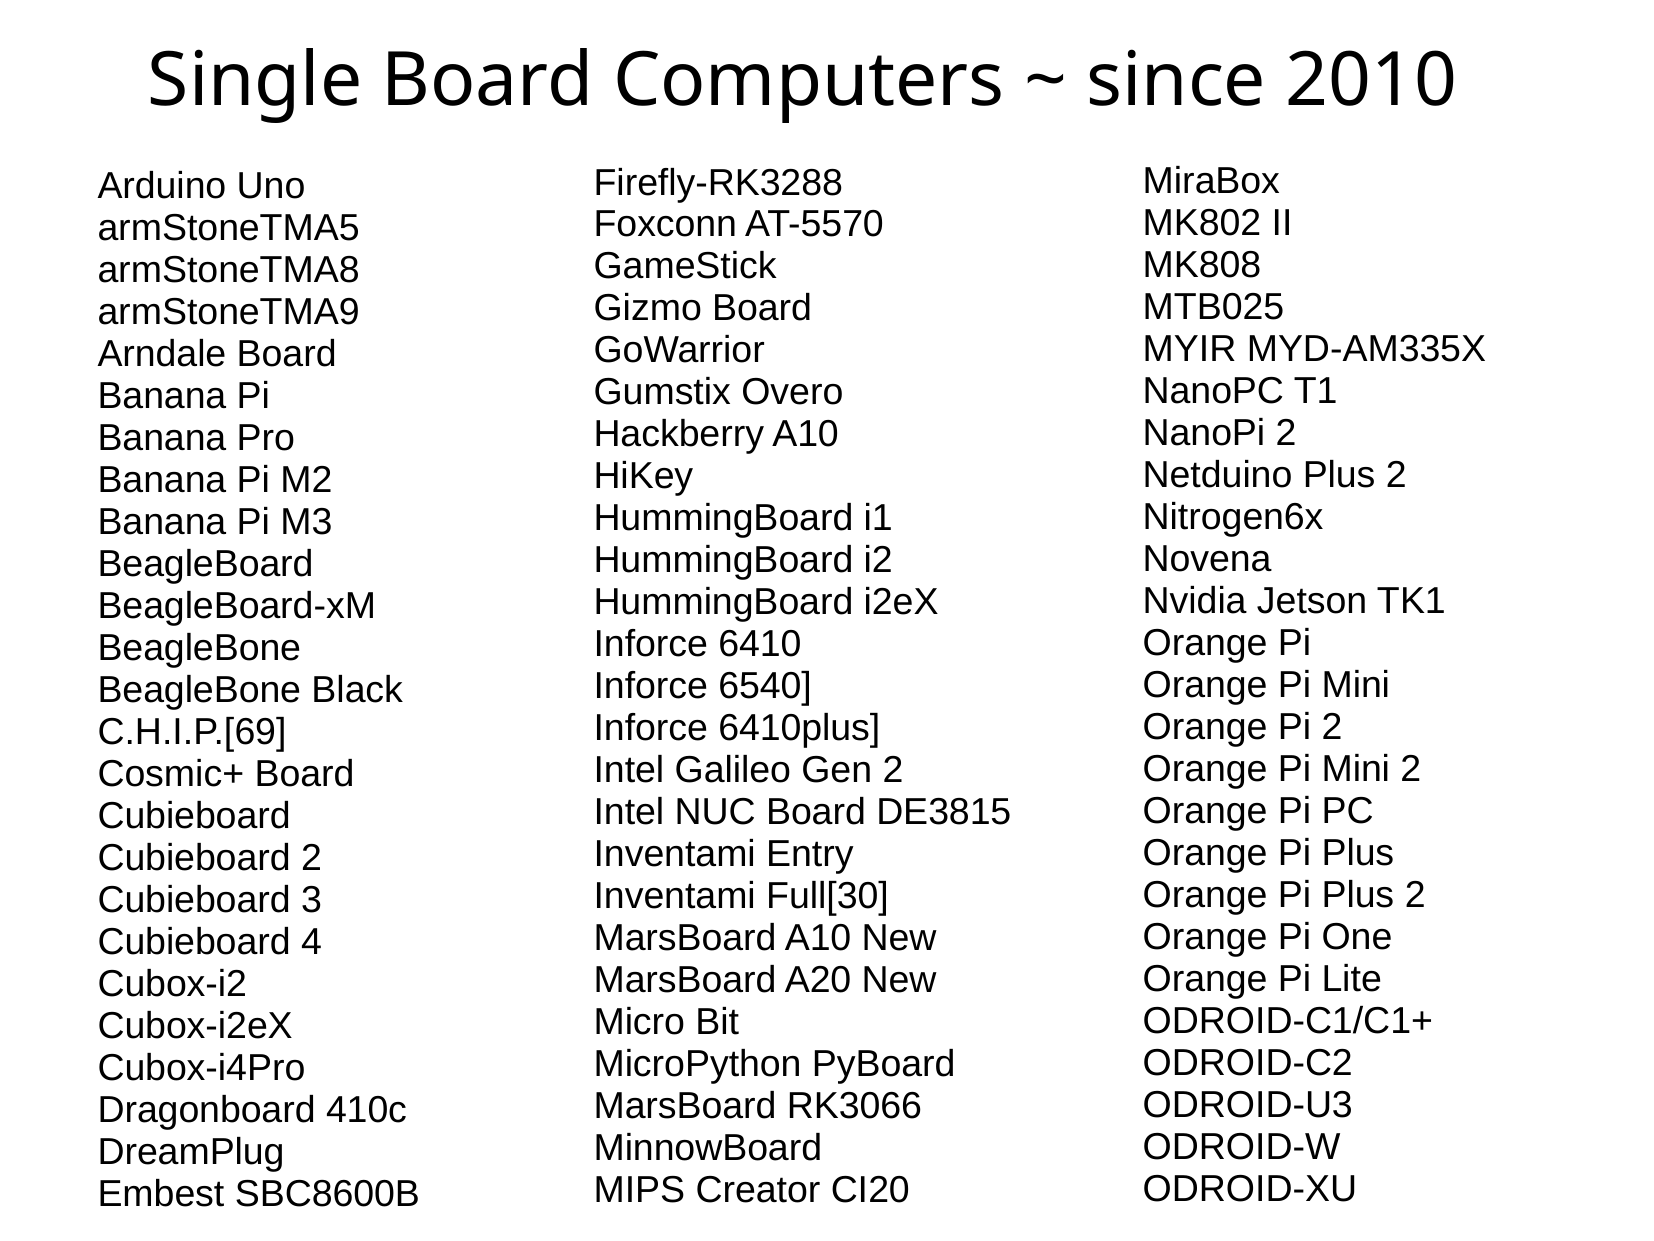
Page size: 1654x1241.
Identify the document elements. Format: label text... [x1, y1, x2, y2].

text_box Arduino Uno armStoneTMA5 armStoneTMA8 armStoneTMA9 Arndale Board Banana Pi Banana Pro Banana Pi M2 Banana Pi M3 BeagleBoard BeagleBoard-xM BeagleBone BeagleBone Black C.H.I.P.[69] Cosmic+ Board Cubieboard Cubieboard 2 Cubieboard 3 Cubieboard 4 Cubox-i2 Cubox-i2eX Cubox-i4Pro Dragonboard 410c DreamPlug Embest SBC8600B [82, 157, 466, 1229]
text_box MiraBox MK802 II MK808 MTB025 MYIR MYD-AM335X NanoPC T1 NanoPi 2 Netduino Plus 2 Nitrogen6x Novena Nvidia Jetson TK1 Orange Pi Orange Pi Mini Orange Pi 2 Orange Pi Mini 2 Orange Pi PC Orange Pi Plus Orange Pi Plus 2 Orange Pi One Orange Pi Lite ODROID-C1/C1+ ODROID-C2 ODROID-U3 ODROID-W ODROID-XU [1127, 152, 1506, 1217]
text_box Firefly-RK3288 Foxconn AT-5570 GameStick Gizmo Board GoWarrior Gumstix Overo Hackberry A10 HiKey HummingBoard i1 HummingBoard i2 HummingBoard i2eX Inforce 6410 Inforce 6540] Inforce 6410plus] Intel Galileo Gen 2 Intel NUC Board DE3815 Inventami Entry Inventami Full[30] MarsBoard A10 New MarsBoard A20 New Micro Bit MicroPython PyBoard MarsBoard RK3066 MinnowBoard MIPS Creator CI20 [578, 153, 1046, 1219]
title Single Board Computers ~ since 2010 [59, 35, 1548, 118]
